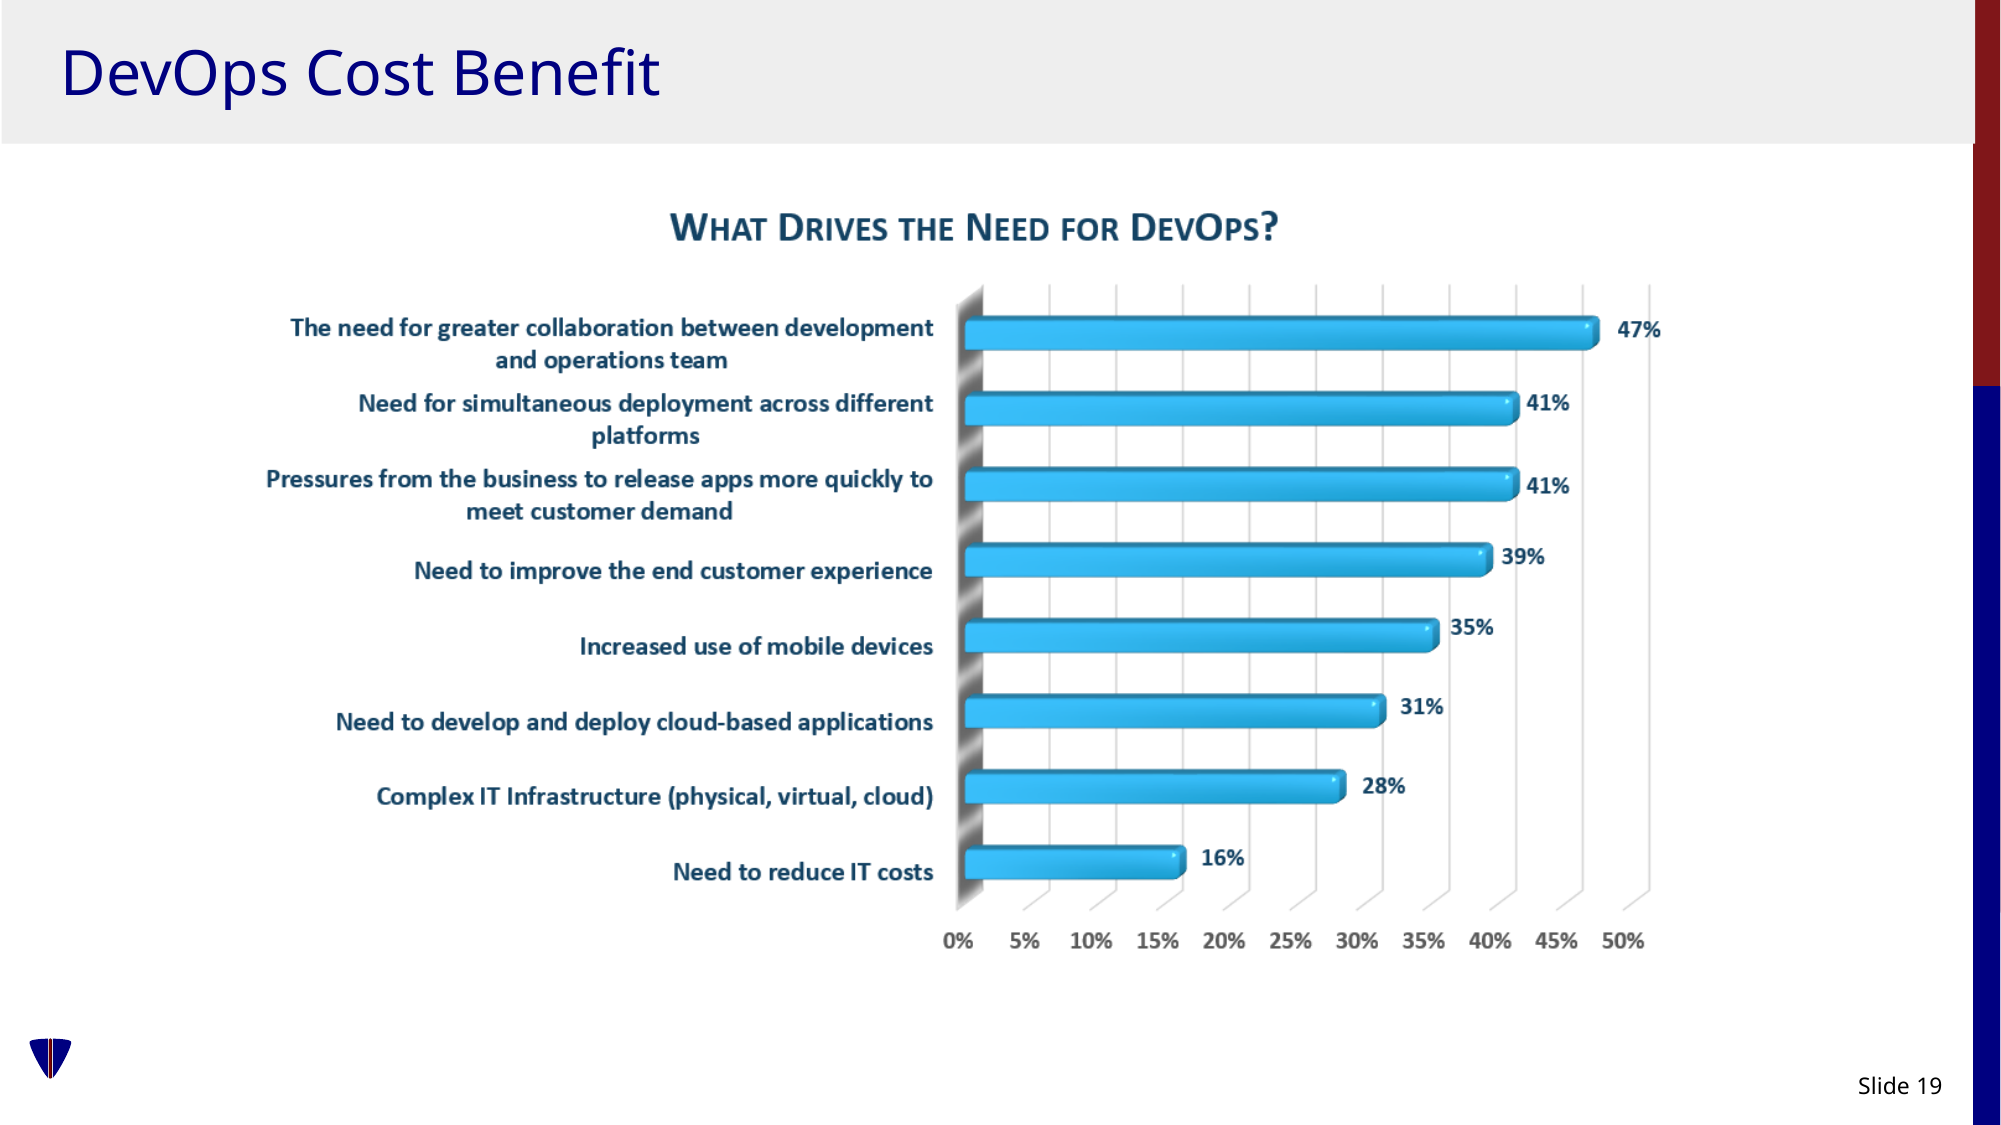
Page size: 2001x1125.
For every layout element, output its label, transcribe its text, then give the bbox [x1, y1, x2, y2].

title DevOps Cost Benefit [1, 0, 1976, 144]
picture [236, 206, 1674, 966]
